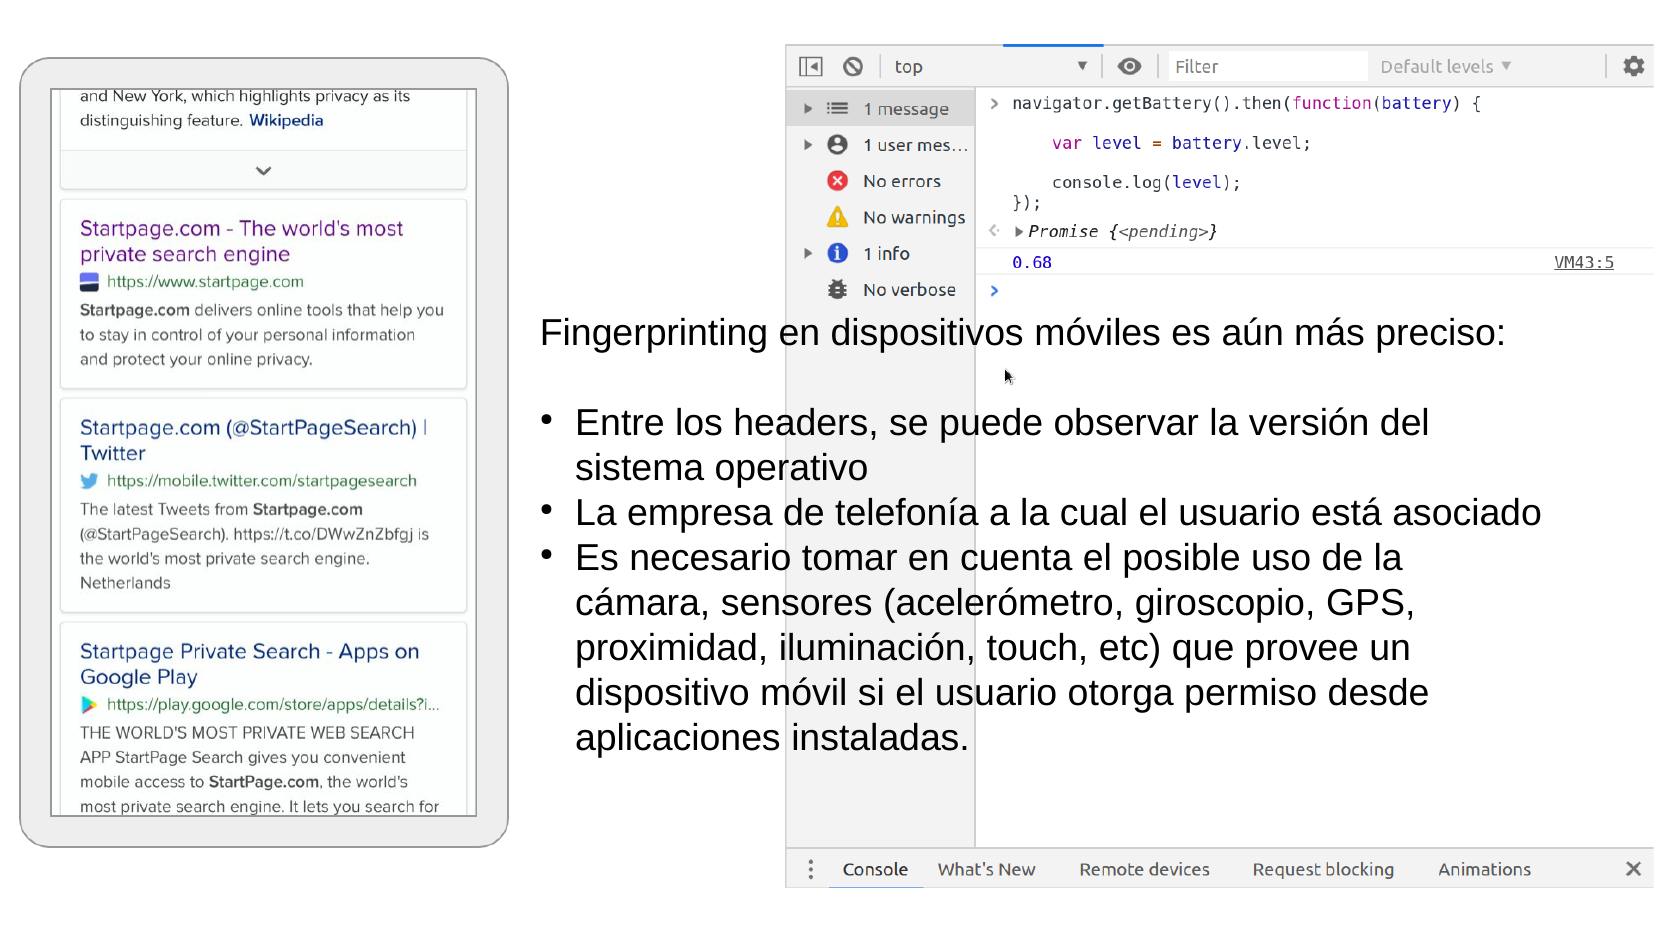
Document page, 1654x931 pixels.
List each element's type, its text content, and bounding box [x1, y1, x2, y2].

text_box Fingerprinting en dispositivos móviles es aún más preciso: Entre los headers, se puede observar la versión del sistema operativo La empresa de telefonía a la cual el usuario está asociado Es necesario tomar en cuenta el posible uso de la cámara, sensores (acelerómetro, giroscopio, GPS, proximidad, iluminación, touch, etc) que provee un dispositivo móvil si el usuario otorga permiso desde aplicaciones instaladas. [524, 300, 1560, 450]
picture [3, 44, 1654, 889]
